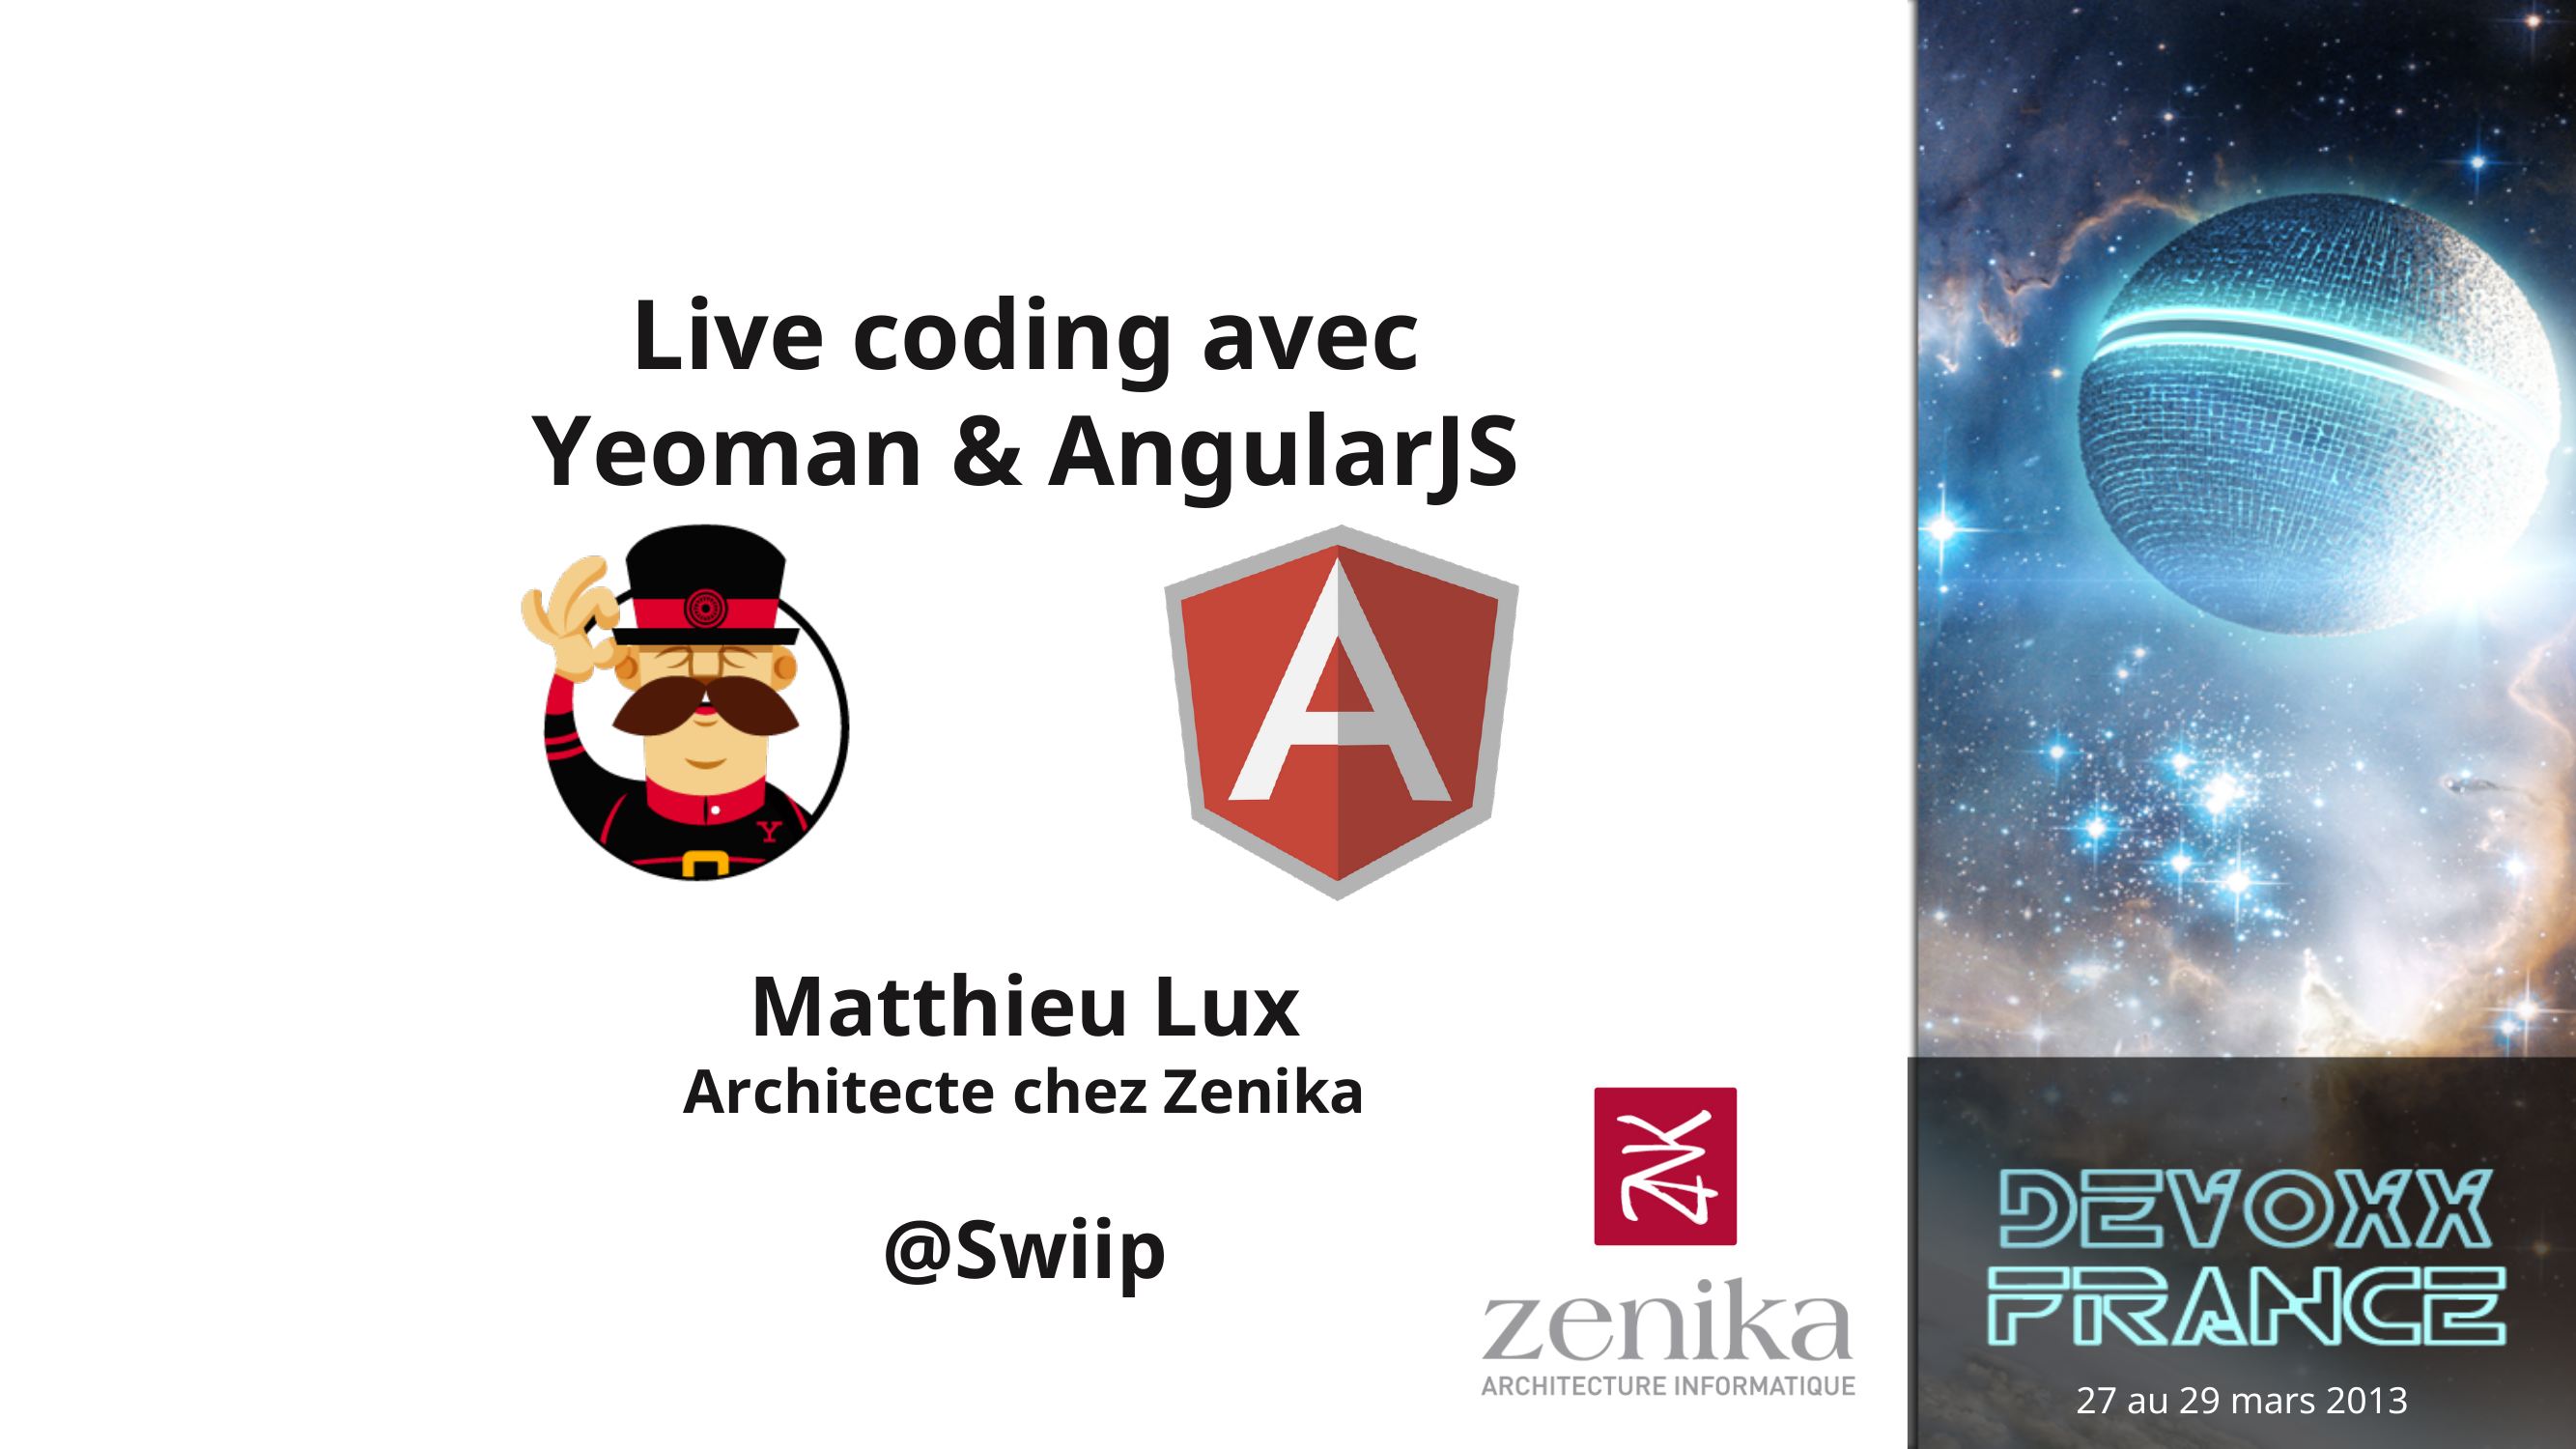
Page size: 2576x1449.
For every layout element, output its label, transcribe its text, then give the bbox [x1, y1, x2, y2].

text_box Matthieu Lux Architecte chez Zenika @Swiip [19, 946, 2031, 1406]
text_box Live coding avec Yeoman & AngularJS [212, 23, 1840, 514]
picture [1471, 1072, 1861, 1418]
picture [1163, 525, 1519, 902]
picture [409, 512, 981, 906]
picture [1907, 0, 2576, 1449]
